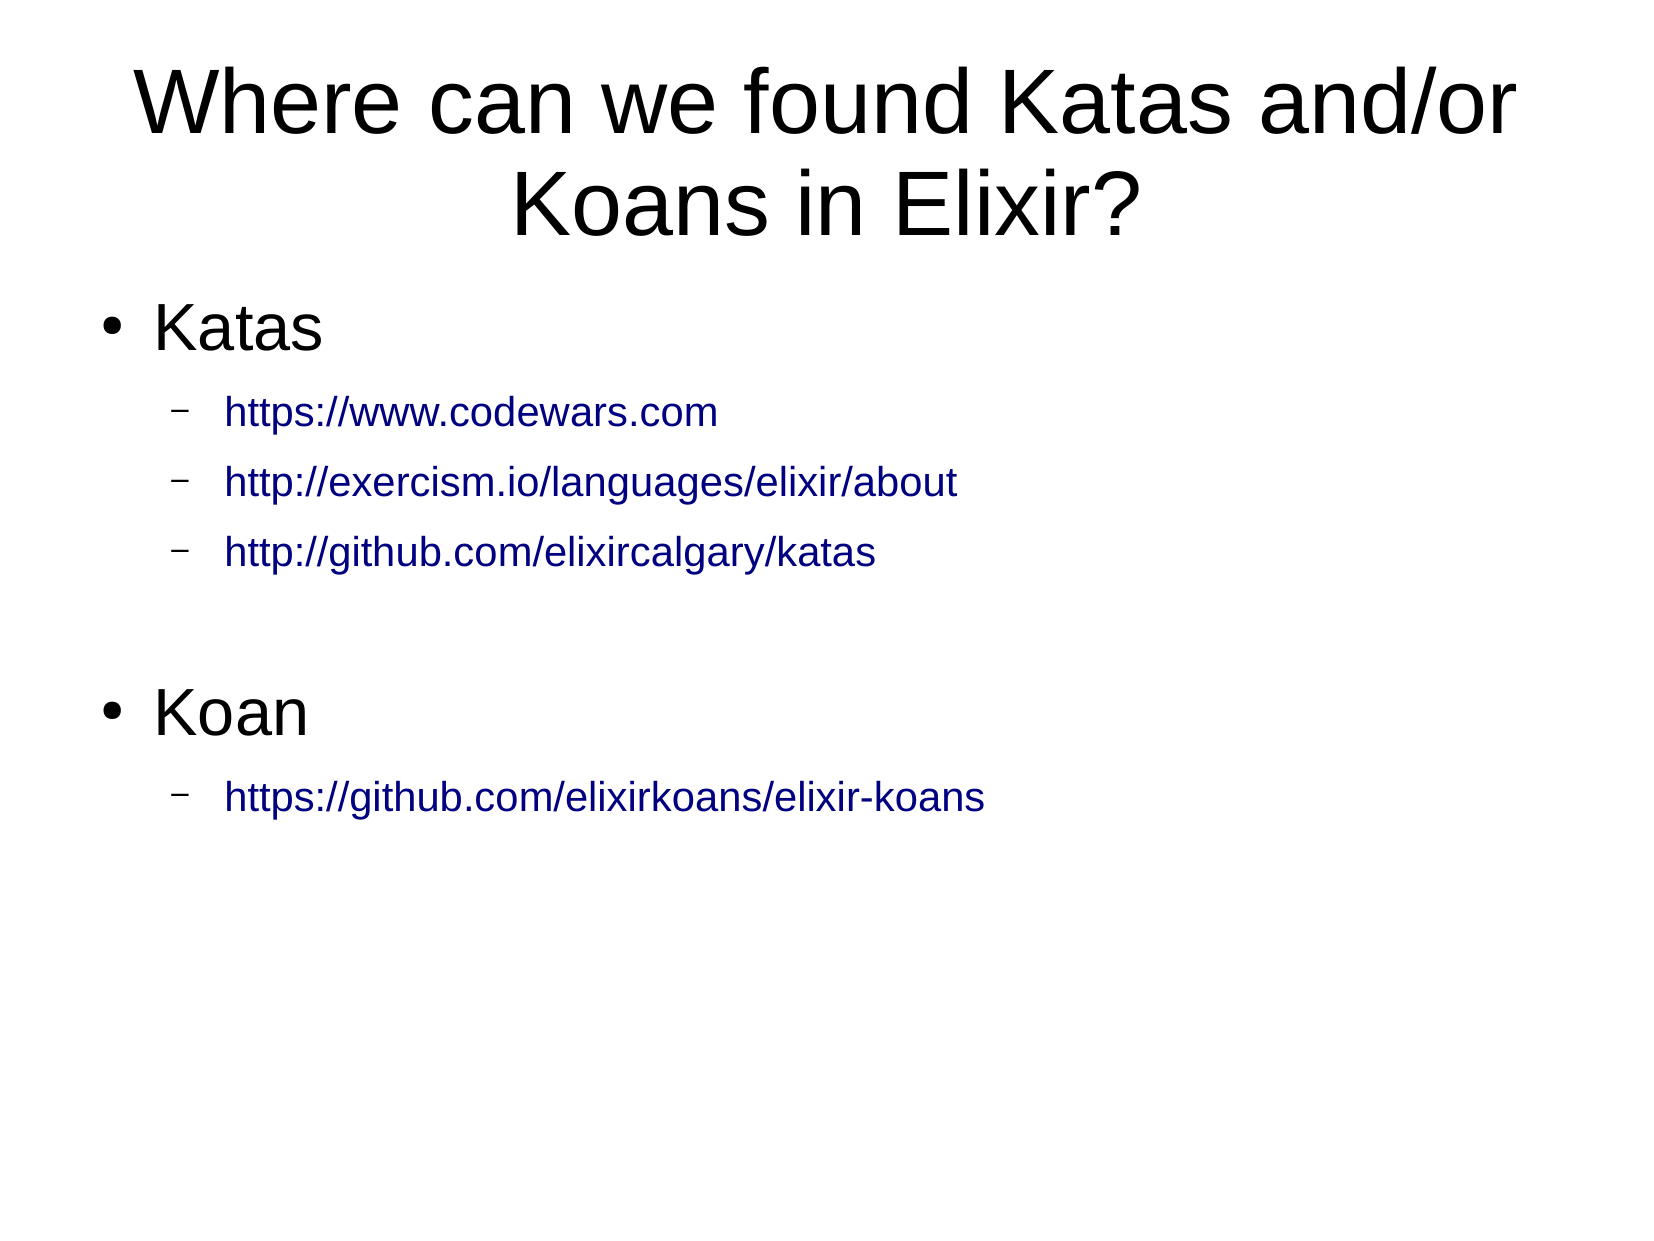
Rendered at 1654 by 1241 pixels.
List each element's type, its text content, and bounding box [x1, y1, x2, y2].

list Katas https://www.codewars.com http://exercism.io/languages/elixir/about http://github.com/elixircalgary/katas Koan https://github.com/elixirkoans/elixir-koans [82, 290, 1571, 1010]
title Where can we found Katas and/or Koans in Elixir? [82, 49, 1571, 257]
